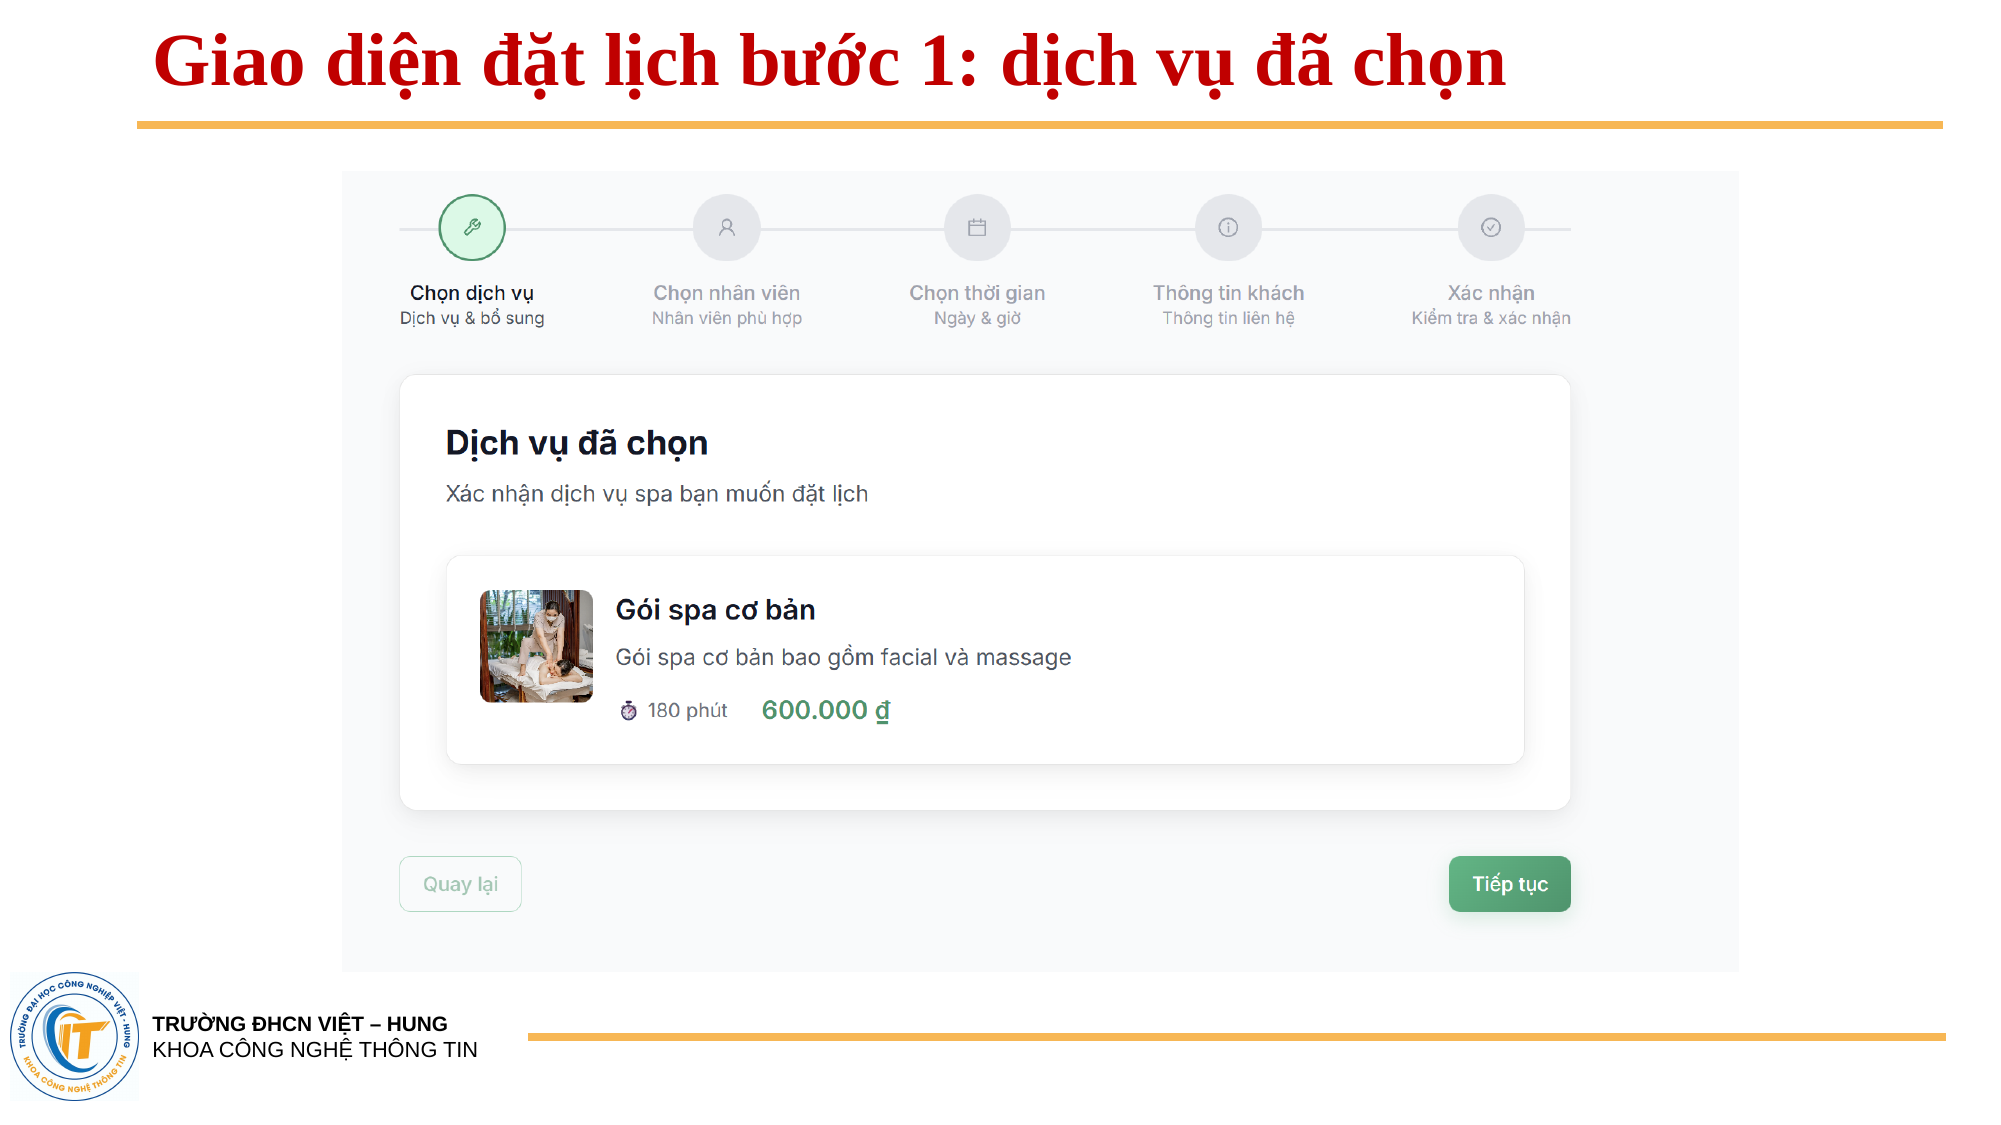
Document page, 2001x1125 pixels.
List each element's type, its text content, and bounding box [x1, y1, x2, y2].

title Giao diện đặt lịch bước 1: dịch vụ đã chọn [137, 11, 1944, 112]
picture [342, 171, 1739, 972]
